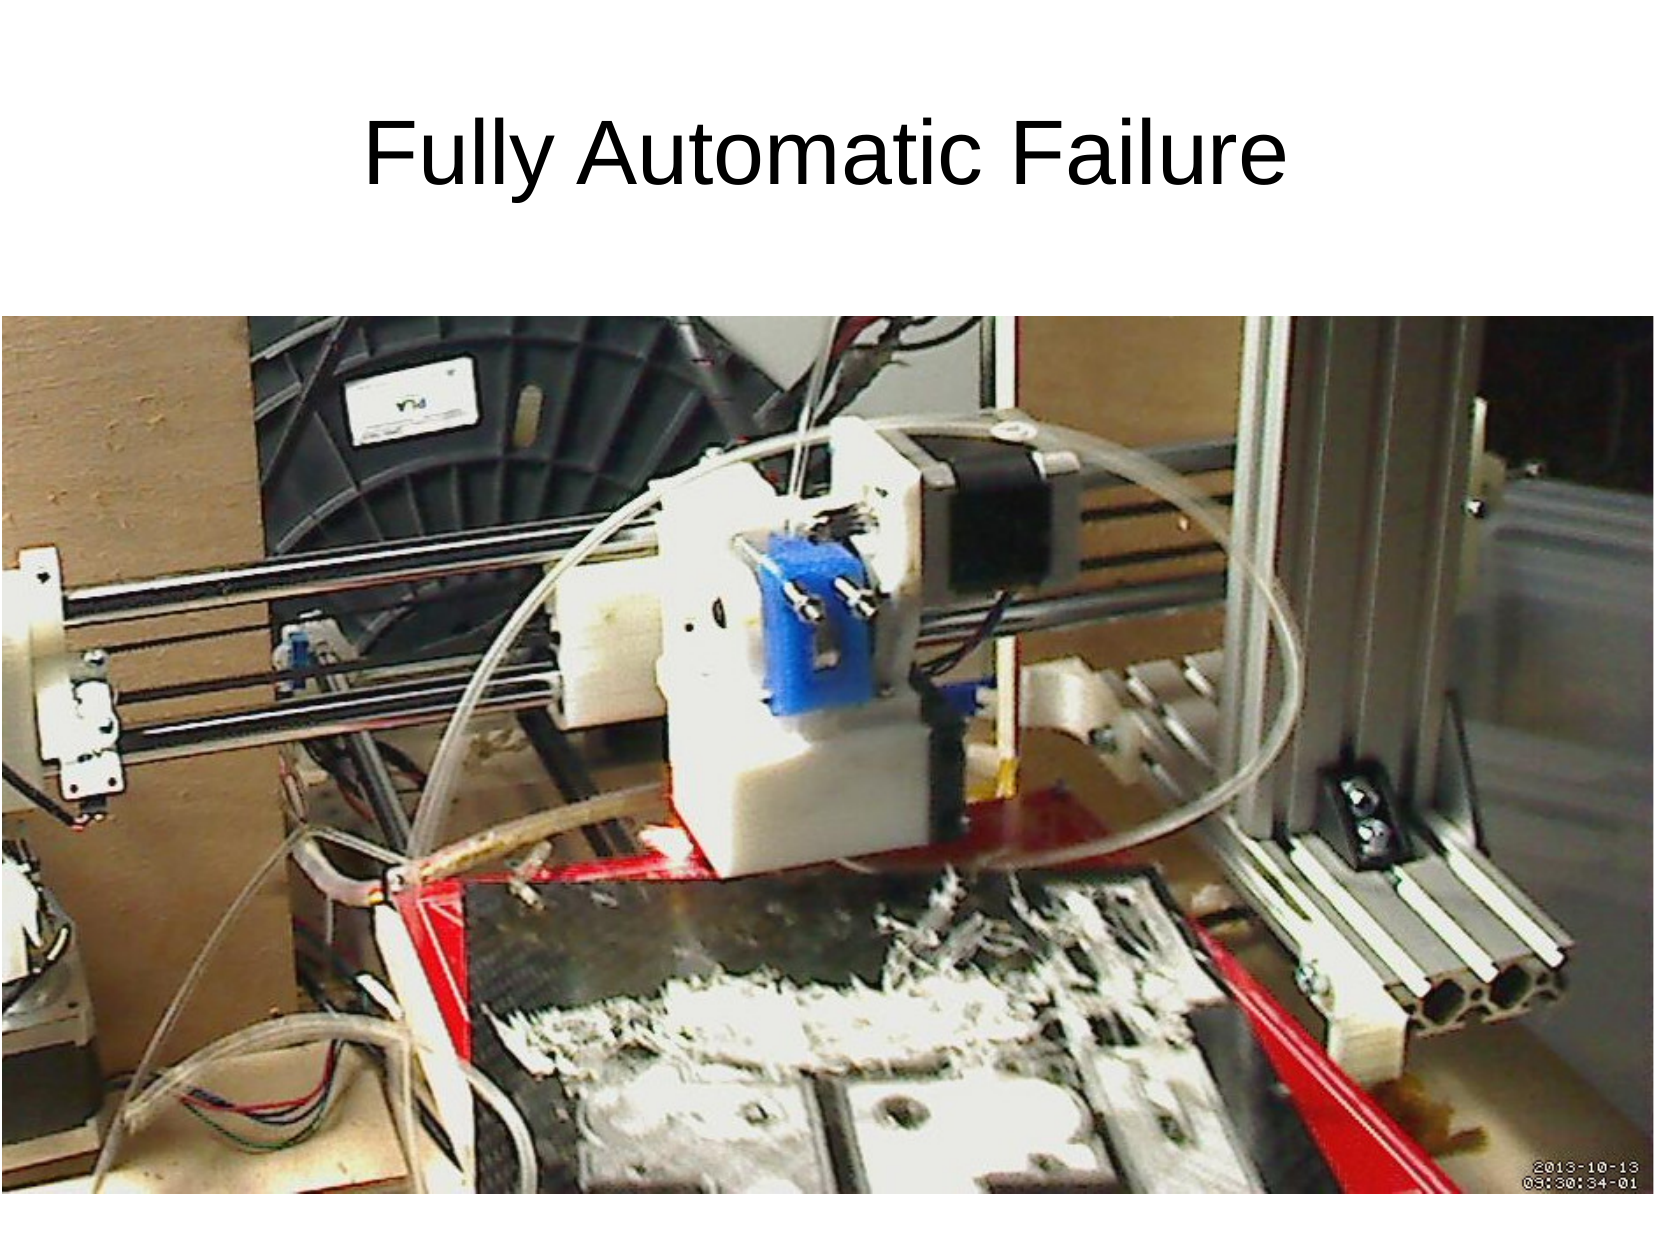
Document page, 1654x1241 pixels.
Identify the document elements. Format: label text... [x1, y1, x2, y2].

title Fully Automatic Failure [82, 49, 1571, 257]
picture [2, 316, 1654, 1194]
